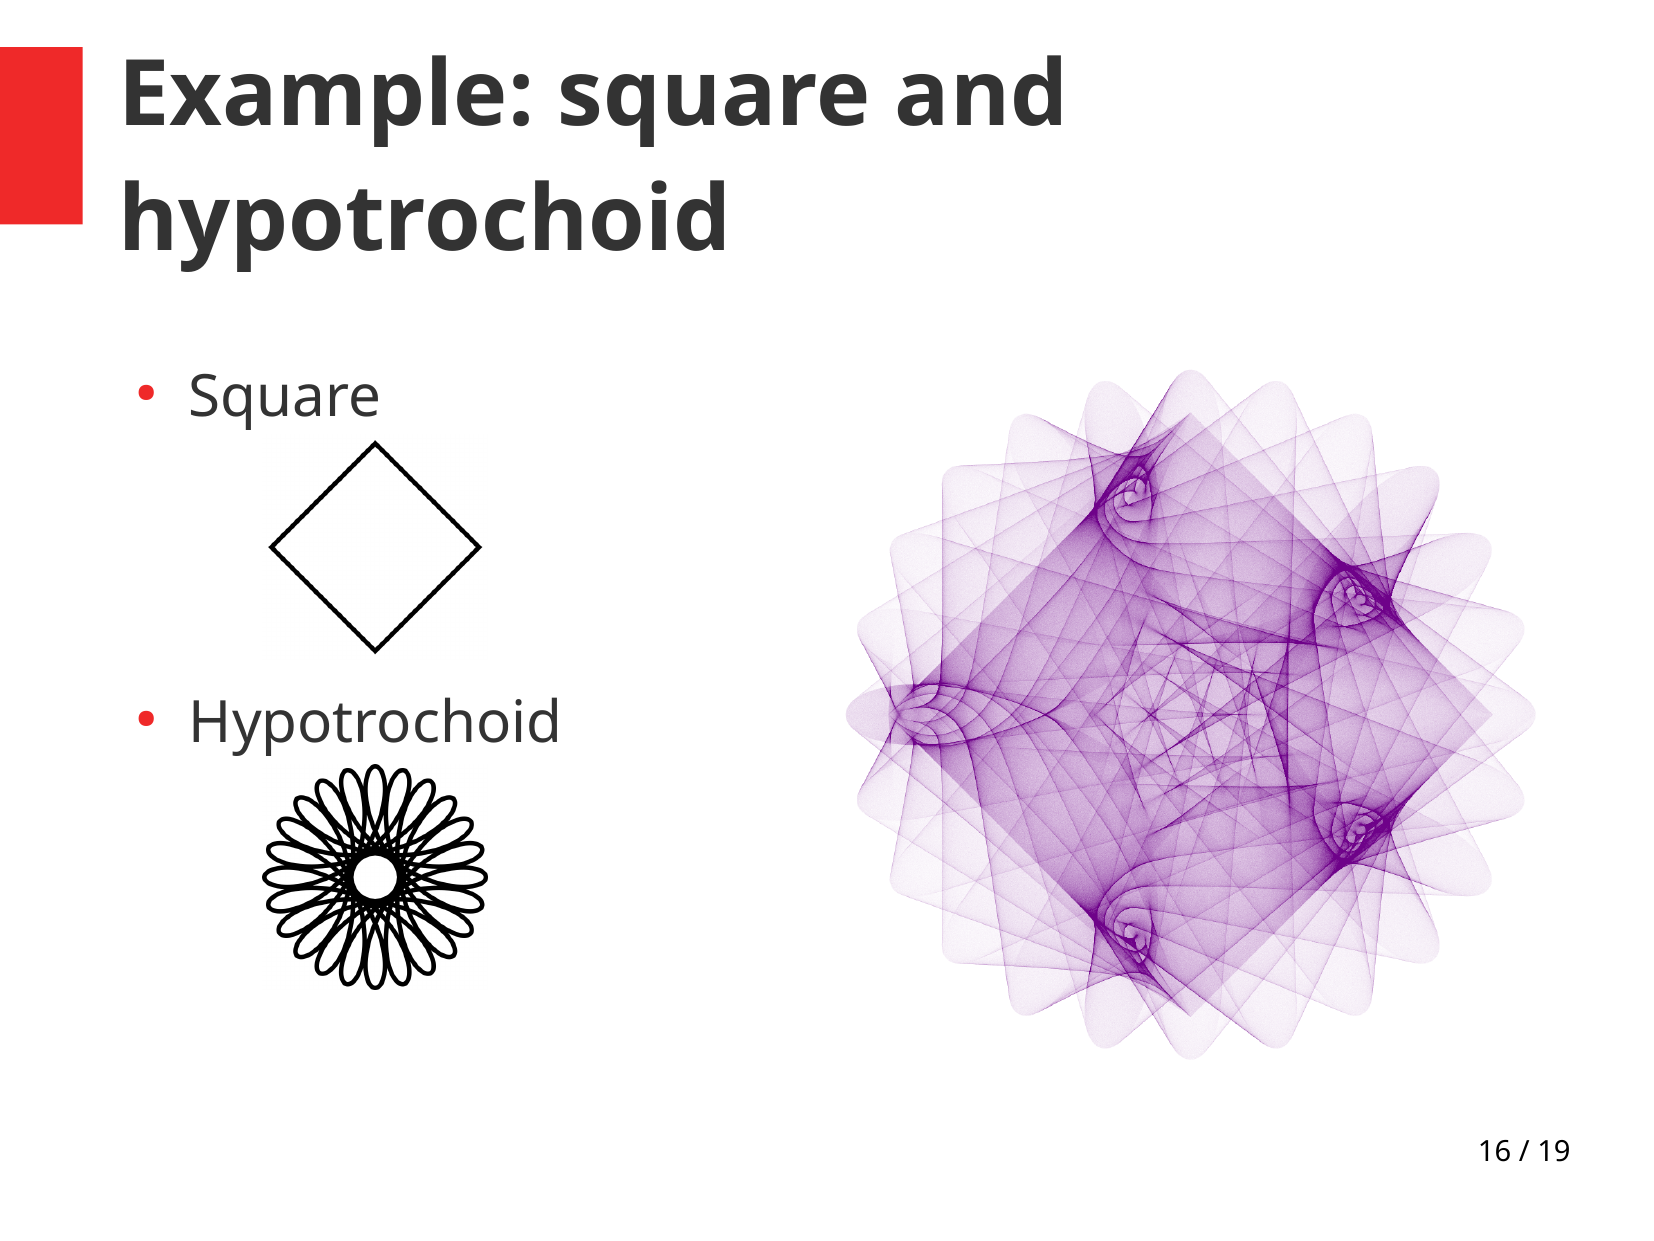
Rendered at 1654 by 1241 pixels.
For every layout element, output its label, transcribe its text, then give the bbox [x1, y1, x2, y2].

title Example: square and hypotrochoid [118, 27, 1571, 278]
list Square Hypotrochoid [118, 354, 810, 1074]
picture [262, 764, 488, 991]
picture [844, 368, 1536, 1060]
picture [262, 434, 488, 661]
